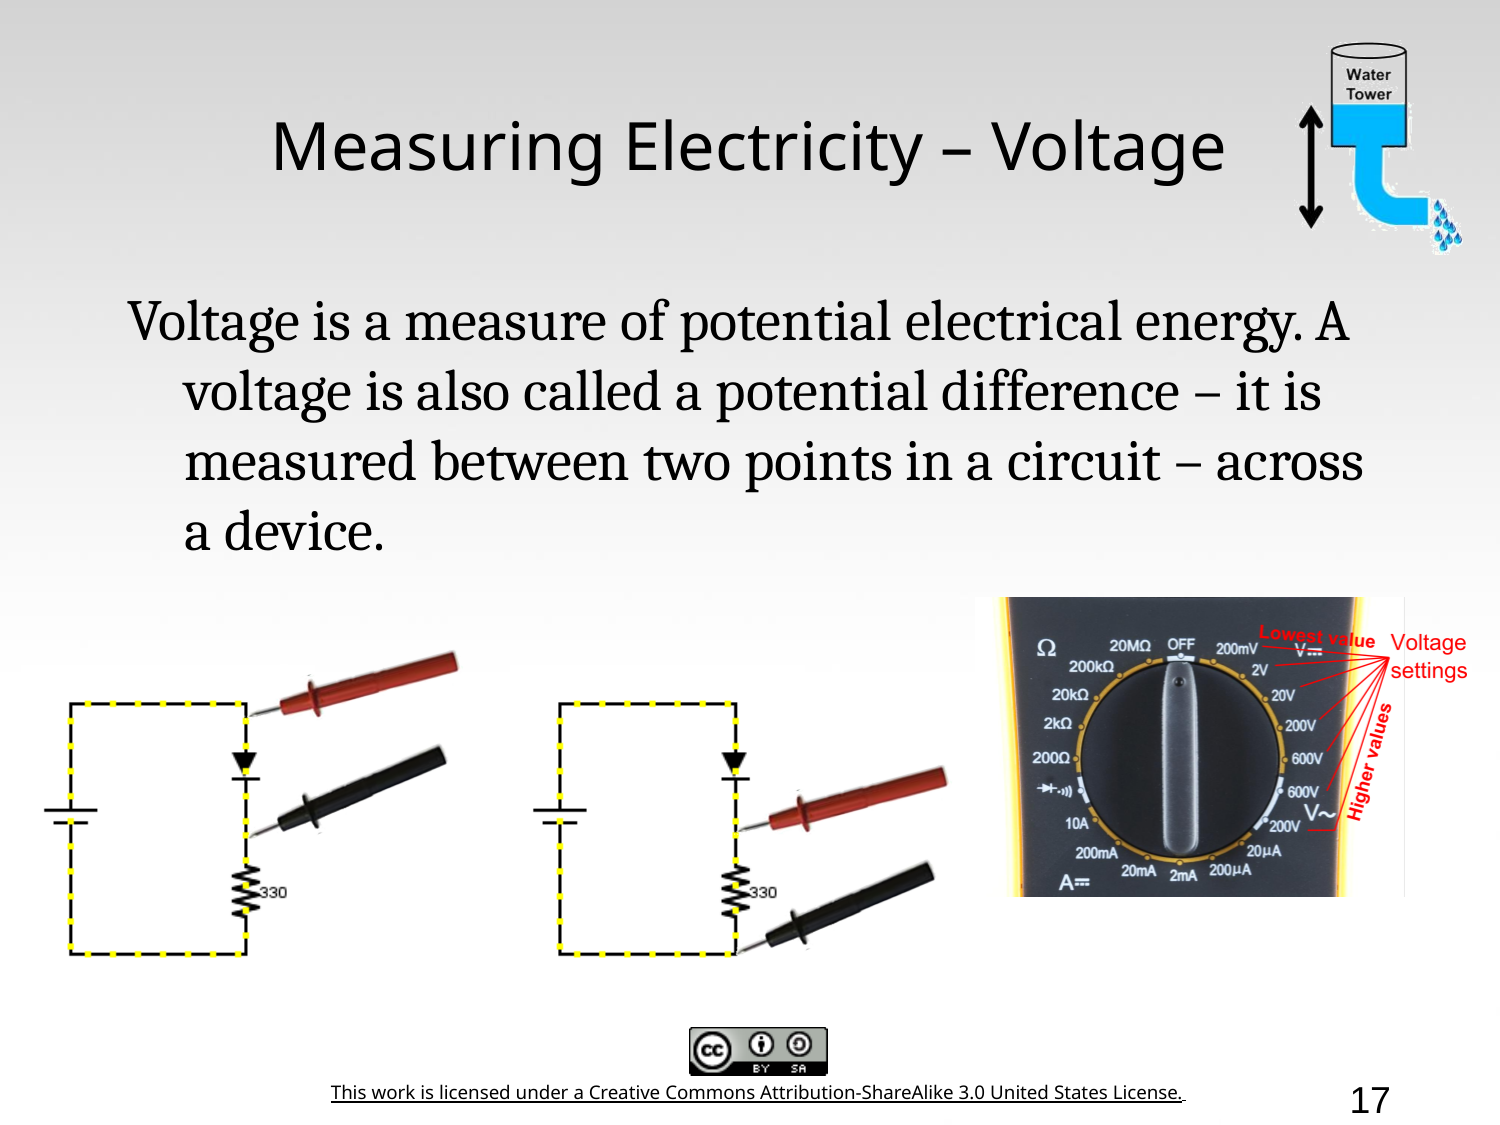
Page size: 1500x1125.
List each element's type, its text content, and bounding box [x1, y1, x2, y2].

picture [0, 0, 1500, 1125]
title Measuring Electricity – Voltage [112, 49, 1285, 238]
list Voltage is a measure of potential electrical energy. A voltage is also called a potential difference – it is measured between two points in a circuit – across a device. [112, 274, 1388, 1000]
